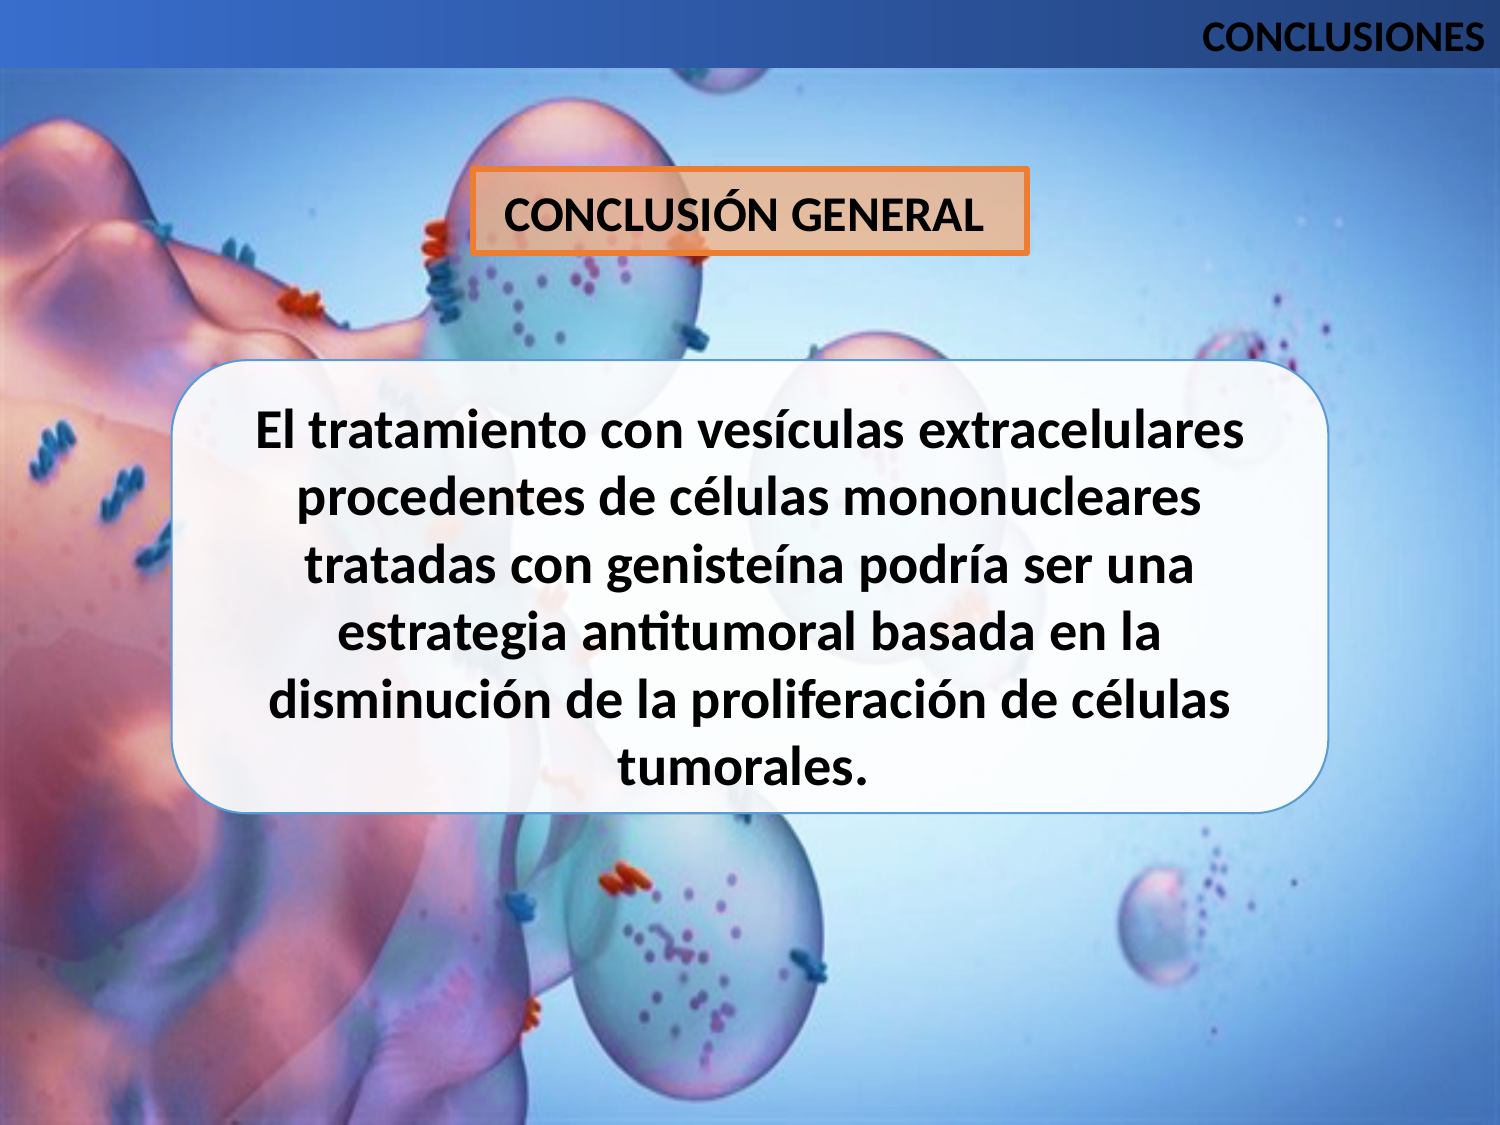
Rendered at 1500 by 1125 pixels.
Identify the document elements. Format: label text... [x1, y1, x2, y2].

text_box El tratamiento con vesículas extracelulares procedentes de células mononucleares tratadas con genisteína podría ser una estrategia antitumoral basada en la disminución de la proliferación de células tumorales. [228, 384, 1272, 850]
picture [0, 68, 1500, 1125]
text_box CONCLUSIÓN GENERAL [473, 168, 1027, 253]
text_box CONCLUSIONES [0, 0, 1500, 68]
text_box [171, 360, 1329, 811]
